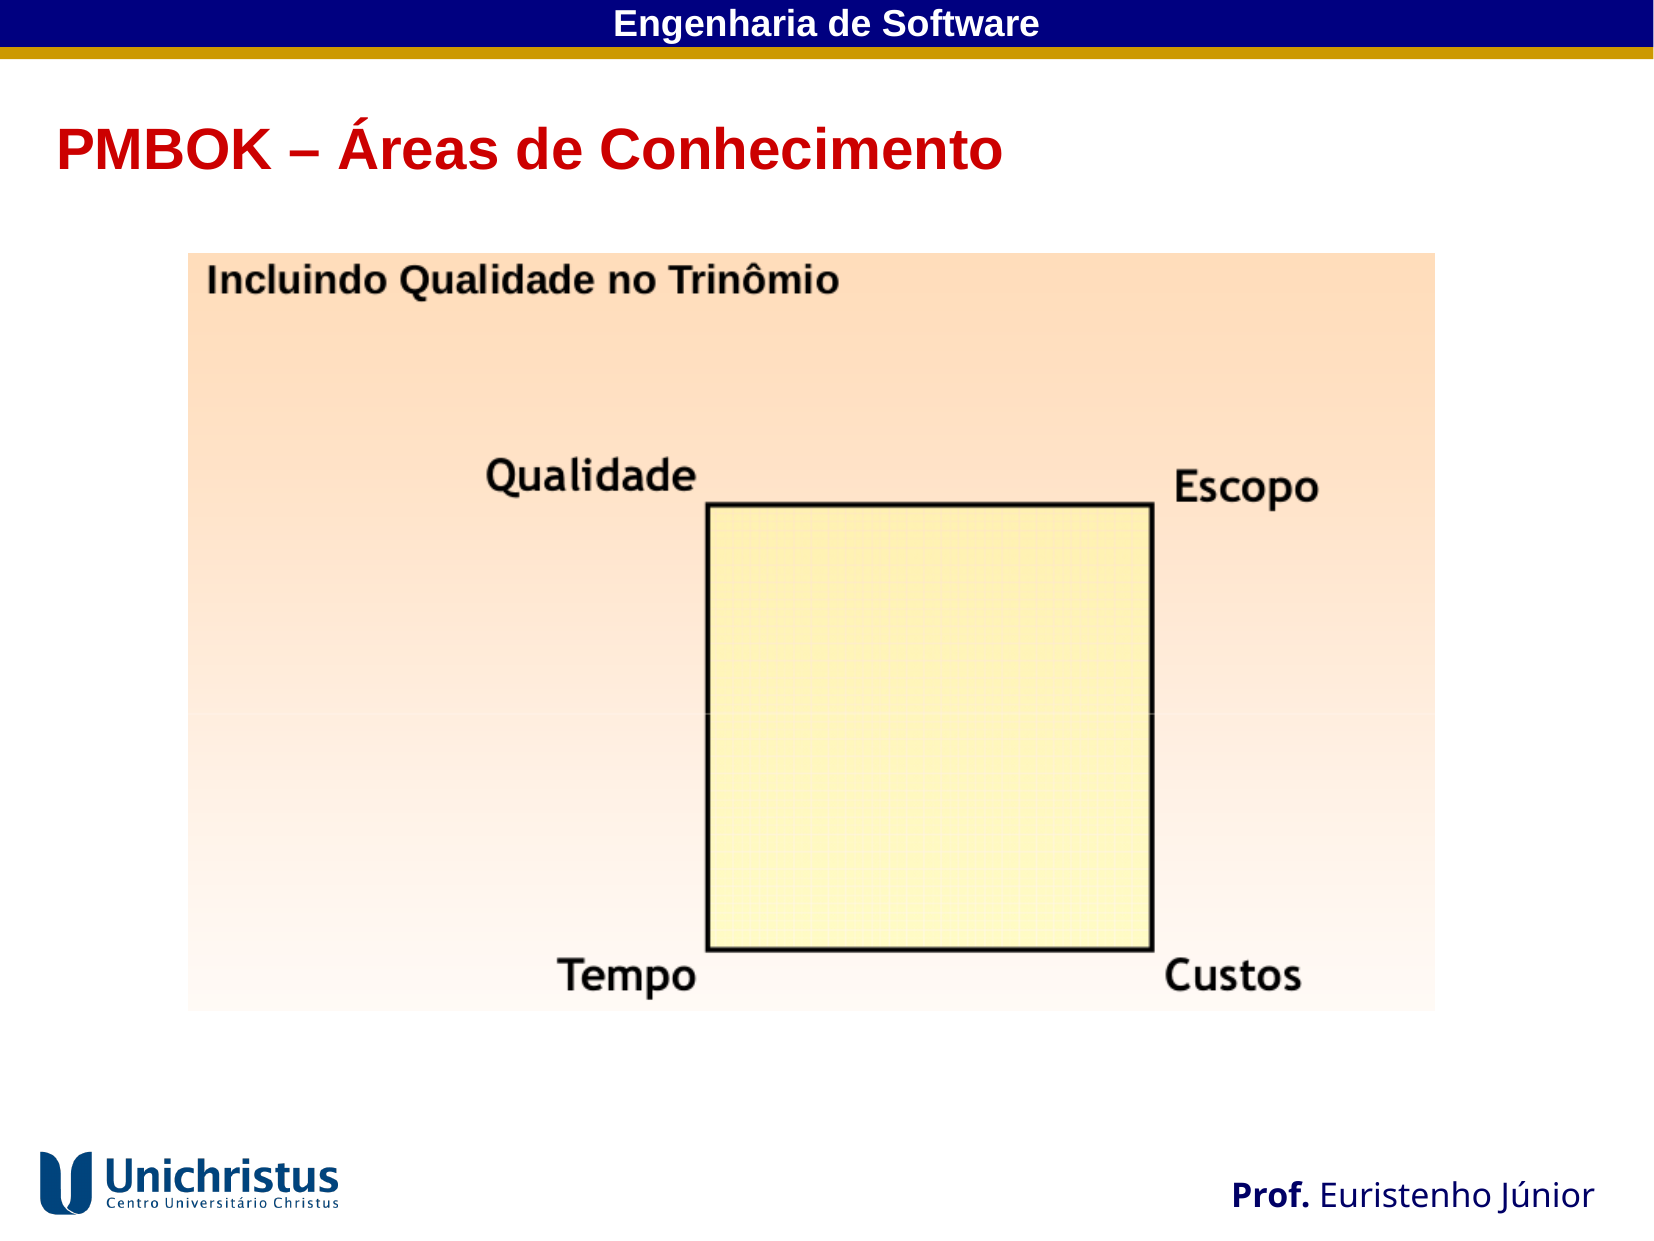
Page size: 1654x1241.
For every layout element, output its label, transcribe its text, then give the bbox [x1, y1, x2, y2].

text_box Prof. Euristenho Júnior [1216, 1163, 1654, 1224]
picture [188, 253, 1435, 1011]
text_box Engenharia de Software [0, 0, 1654, 47]
text_box PMBOK – Áreas de Conhecimento [41, 109, 1636, 254]
text_box [0, 47, 1654, 60]
picture [35, 1148, 343, 1217]
